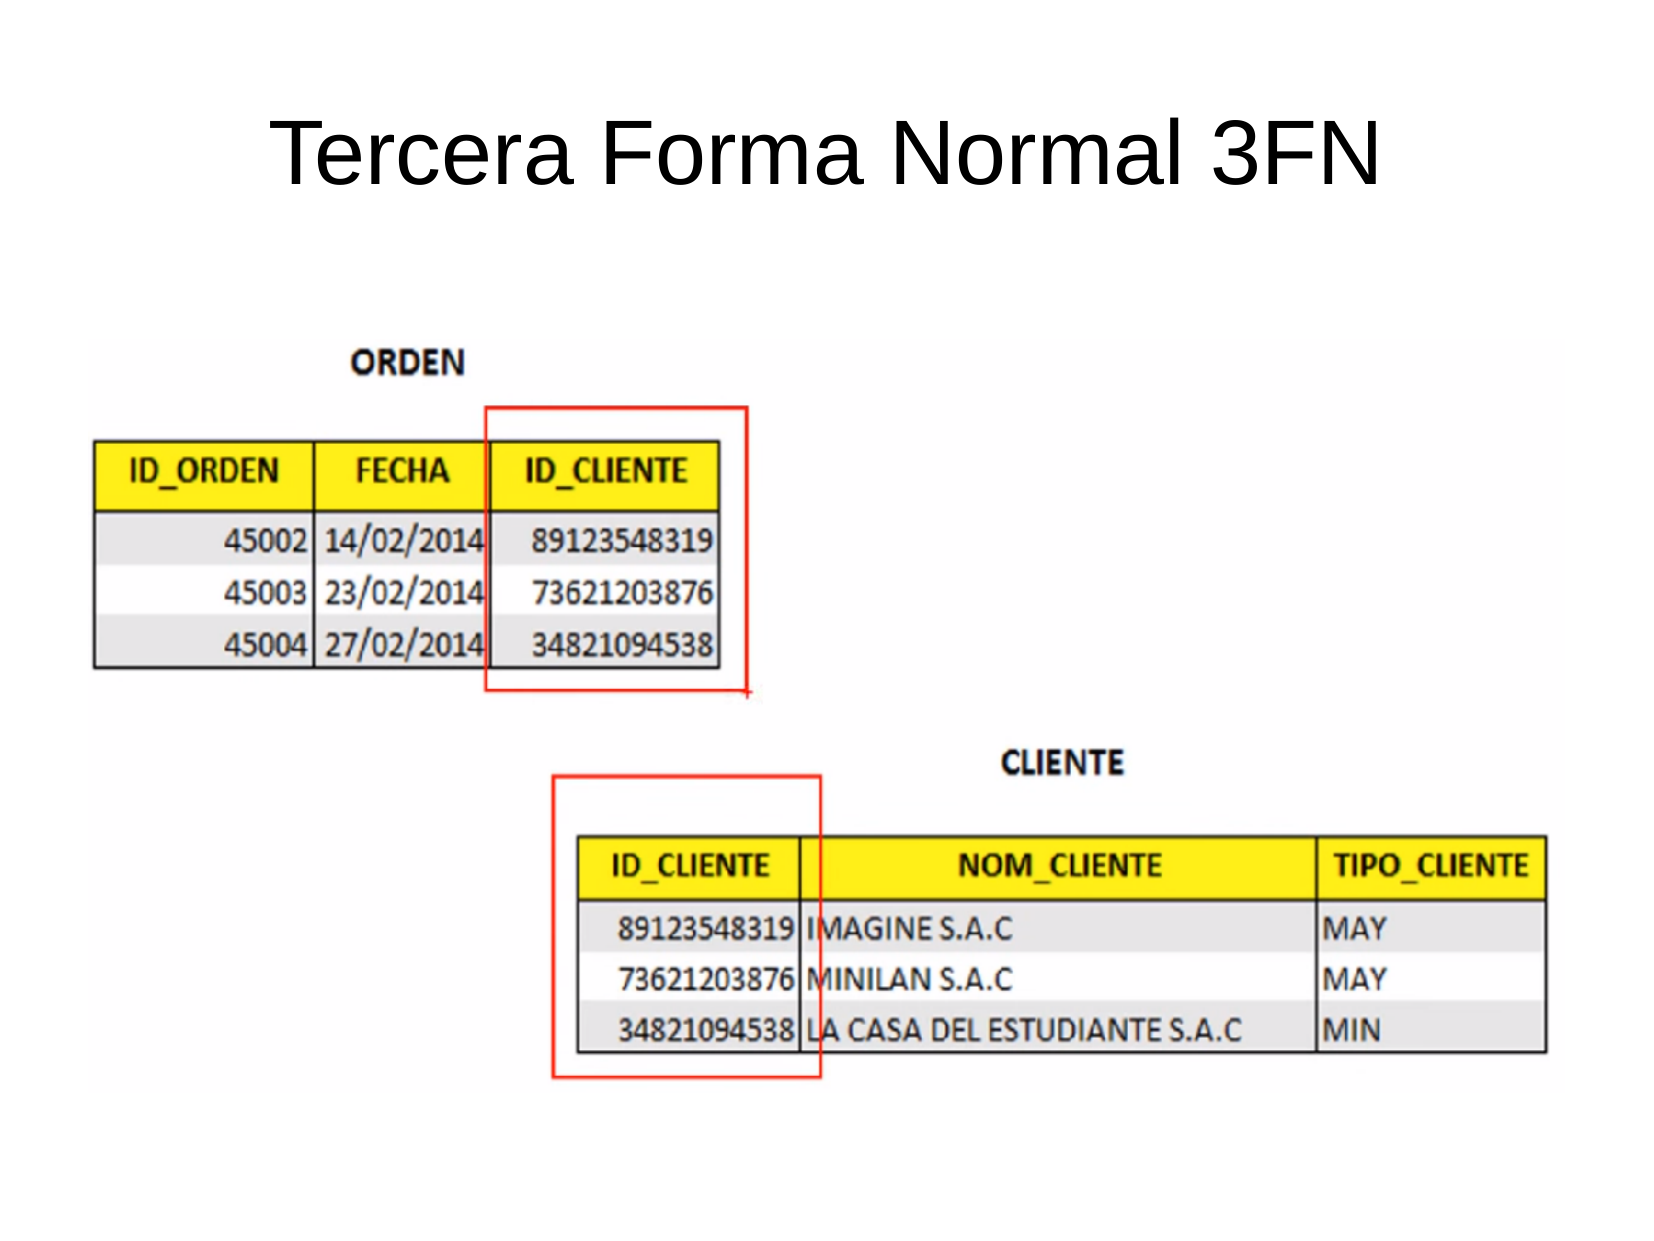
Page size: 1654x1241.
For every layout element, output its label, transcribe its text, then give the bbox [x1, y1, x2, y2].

title Tercera Forma Normal 3FN [82, 49, 1571, 257]
picture [88, 339, 1565, 1093]
